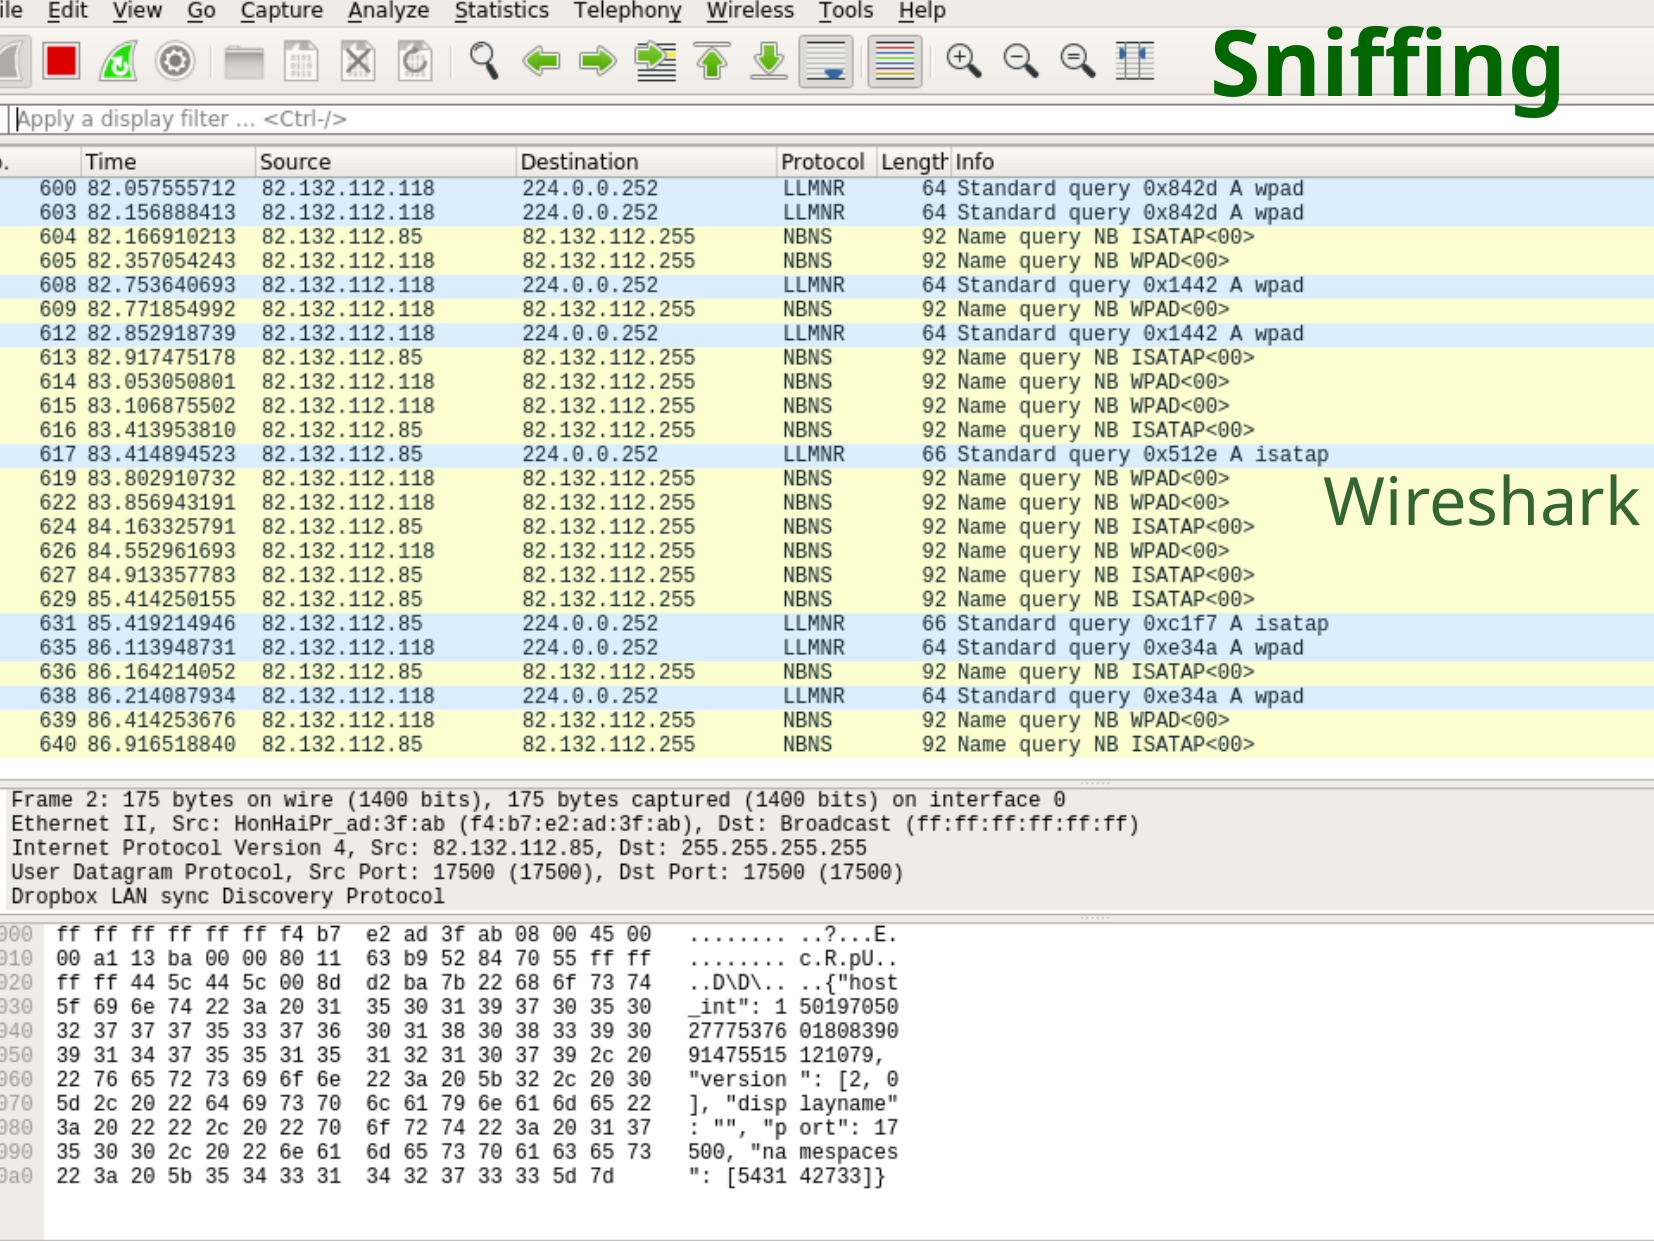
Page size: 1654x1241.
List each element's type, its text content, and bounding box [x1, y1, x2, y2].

list Wireshark [153, 243, 1642, 963]
title Sniffing [645, 0, 1653, 166]
picture [0, 0, 1654, 1241]
